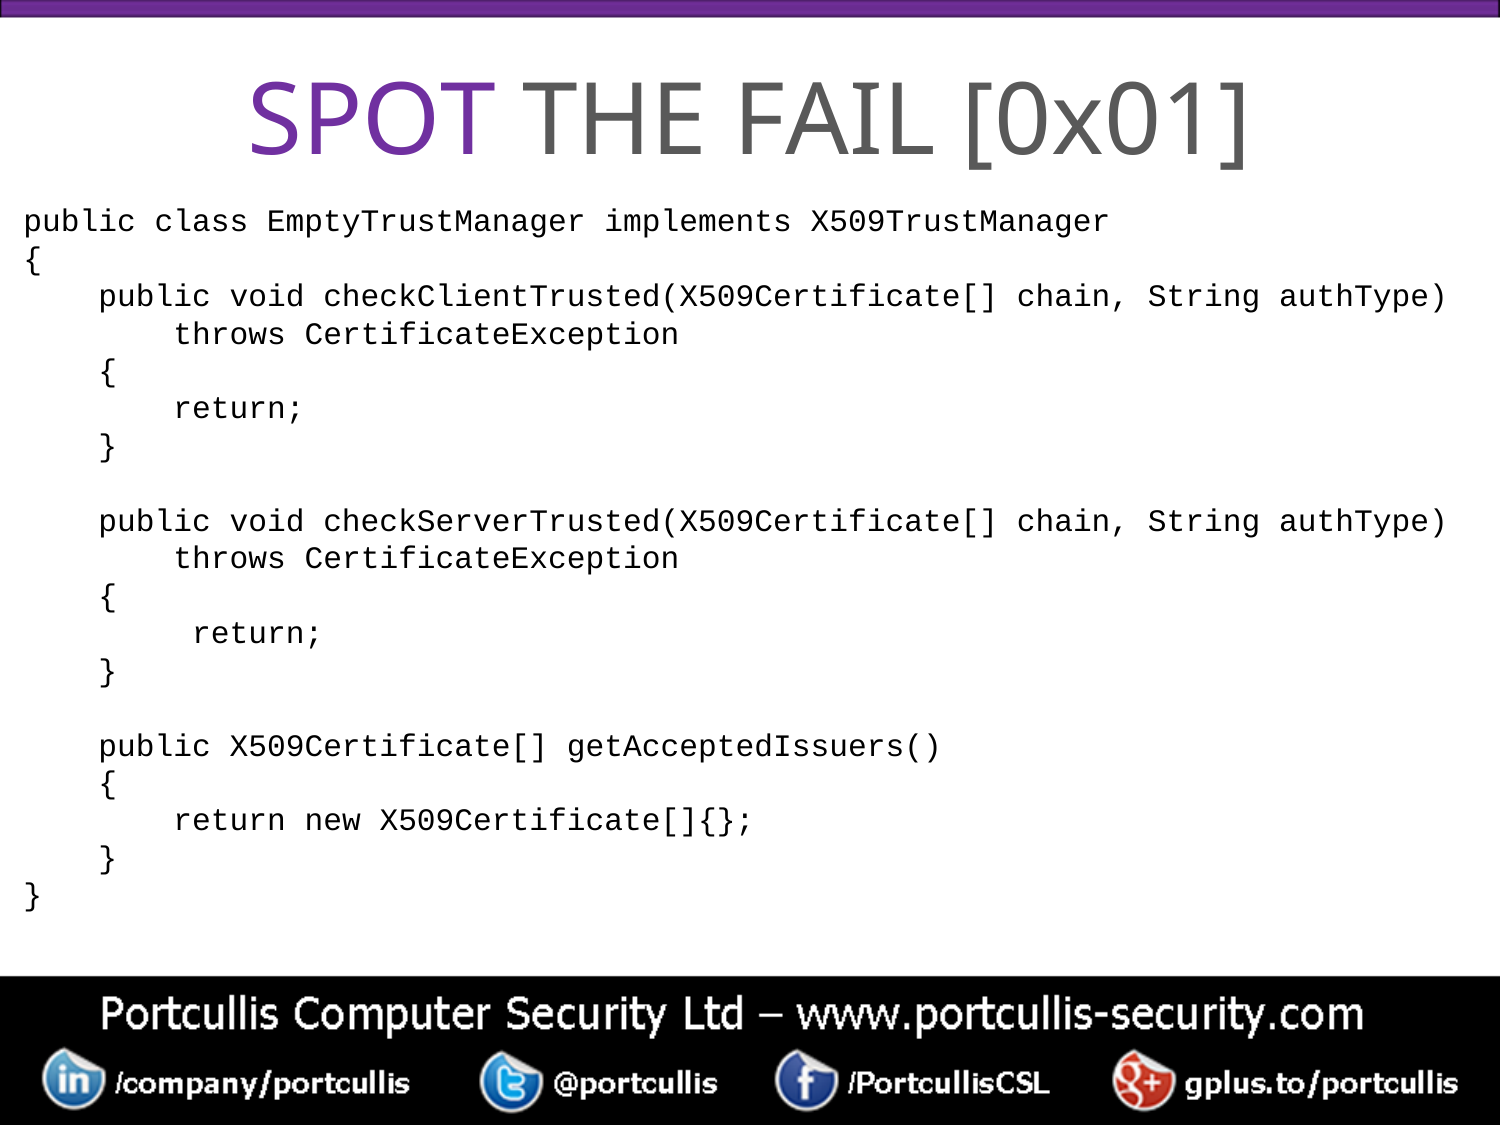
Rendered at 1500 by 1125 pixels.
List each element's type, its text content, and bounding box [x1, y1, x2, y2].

picture [0, 969, 1500, 1125]
list public class EmptyTrustManager implements X509TrustManager { public void checkClientTrusted(X509Certificate[] chain, String authType) throws CertificateException { return; } public void checkServerTrusted(X509Certificate[] chain, String authType) throws CertificateException { return; } public X509Certificate[] getAcceptedIssuers() { return new X509Certificate[]{}; } } [0, 200, 1500, 969]
title SPOT THE FAIL [0x01] [0, 42, 1500, 200]
picture [0, 0, 1500, 42]
